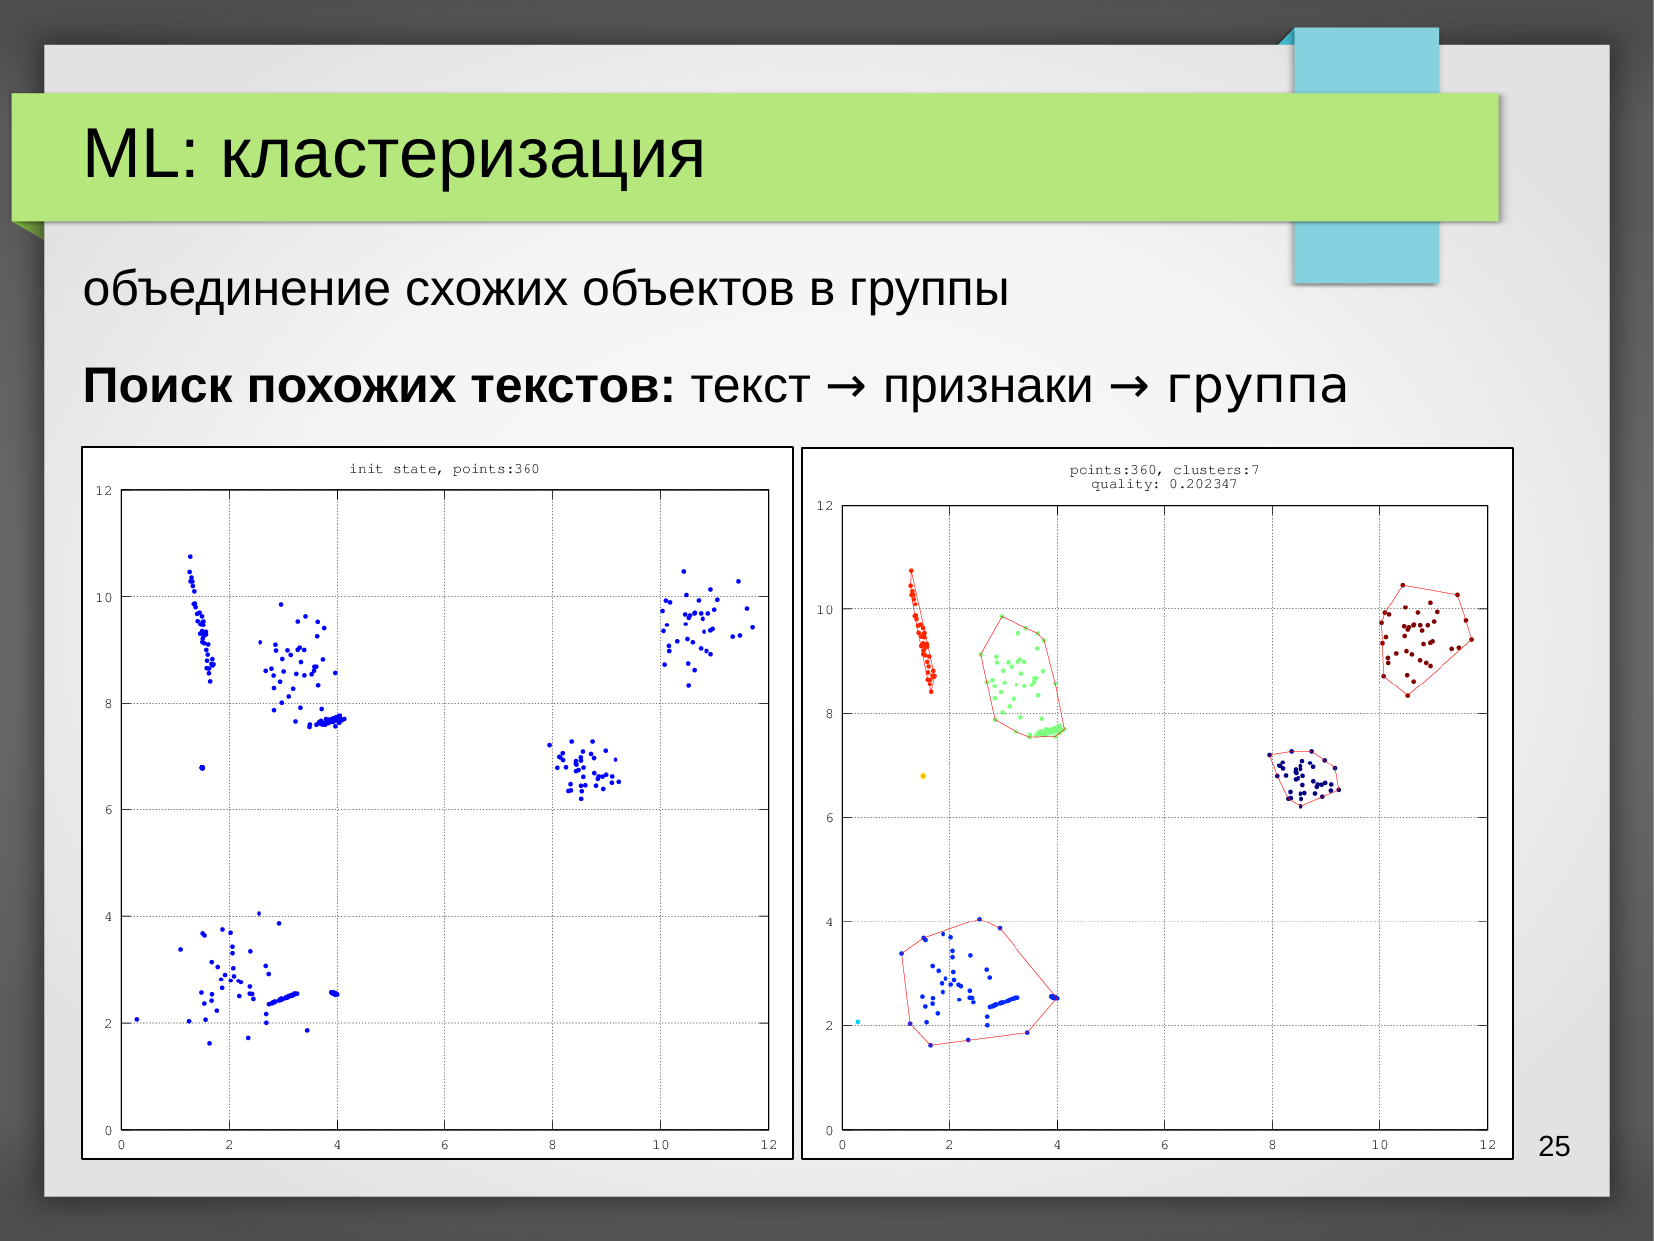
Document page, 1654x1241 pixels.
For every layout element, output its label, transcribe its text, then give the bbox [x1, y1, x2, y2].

picture [0, 0, 1654, 1241]
text_box Поиск похожих текстов: текст → признаки → группа [82, 354, 1512, 417]
title ML: кластеризация [82, 49, 1571, 257]
text_box объединение схожих объектов в группы [82, 256, 1512, 319]
